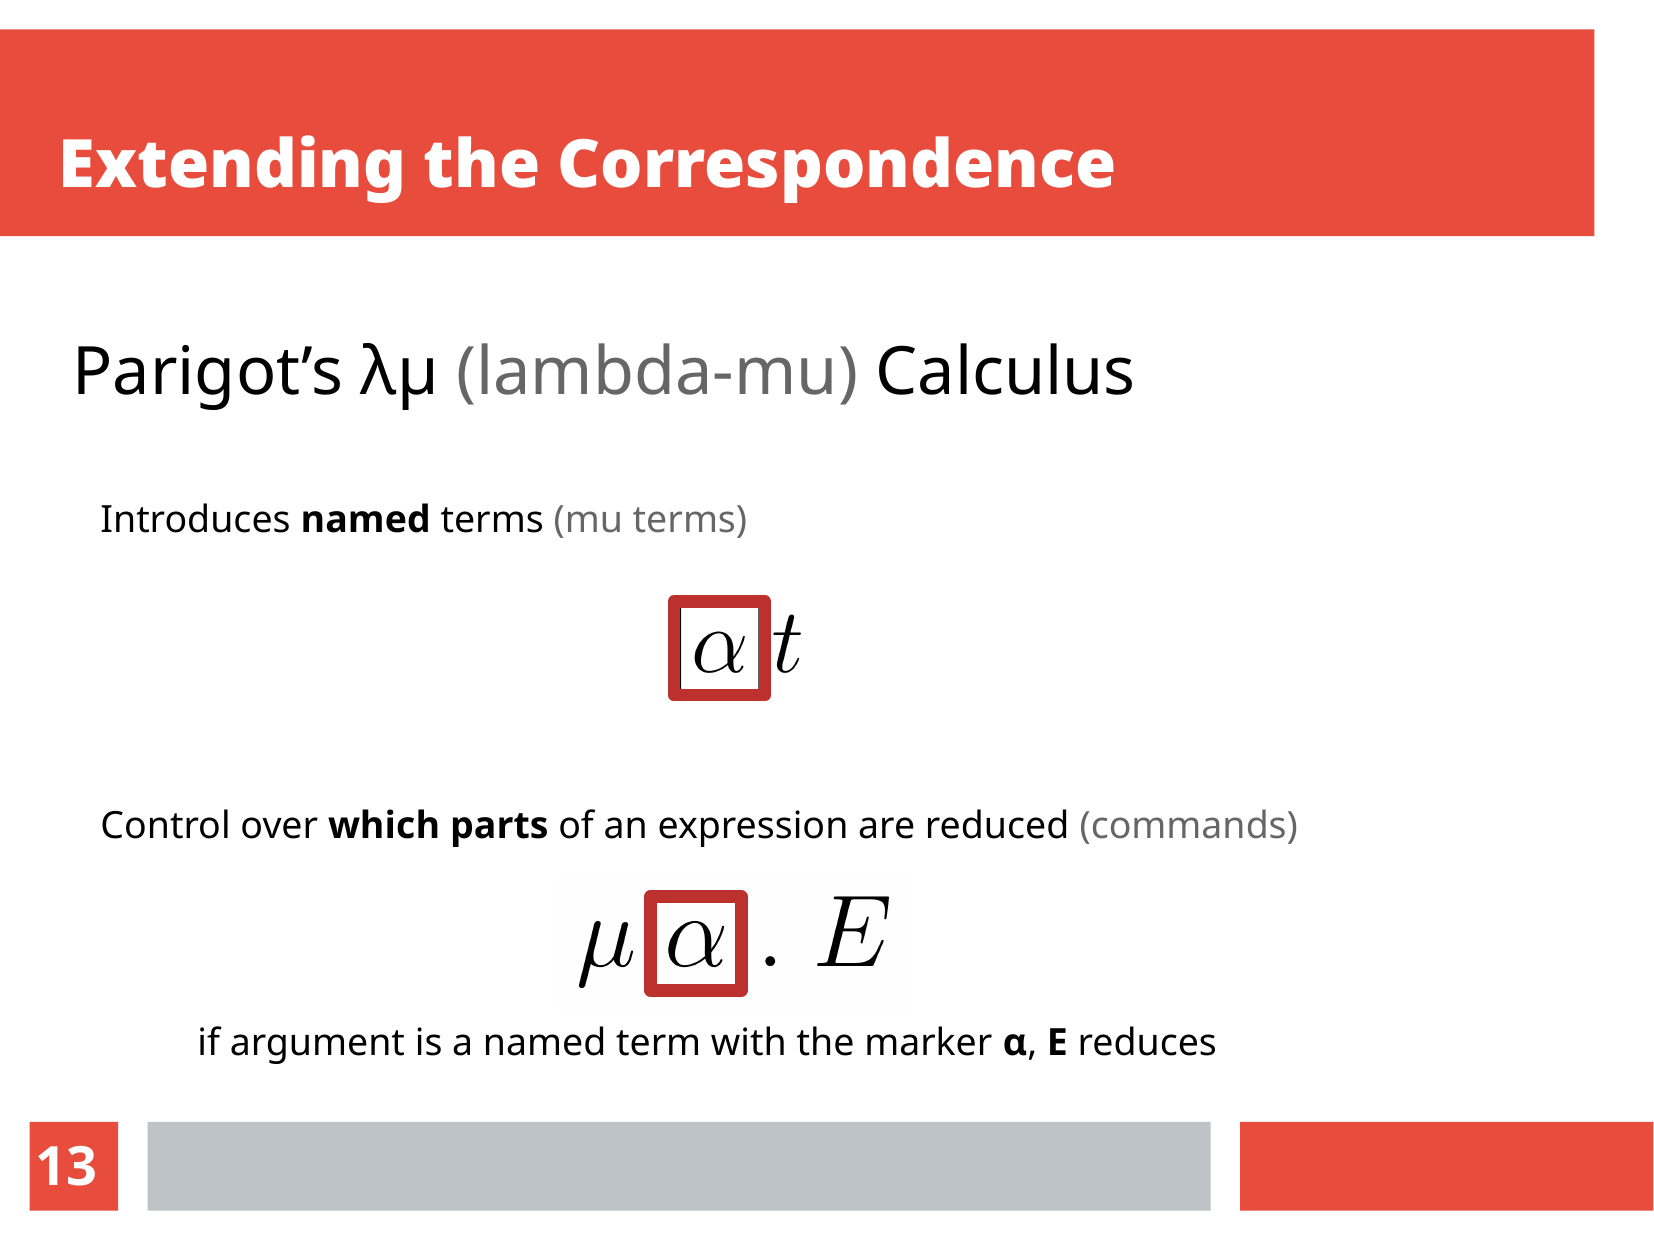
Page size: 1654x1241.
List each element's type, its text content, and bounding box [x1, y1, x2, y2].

text_box if argument is a named term with the marker α, E reduces [182, 1008, 1310, 1067]
text_box 13 [20, 1119, 254, 1210]
text_box Parigot’s λμ (lambda-mu) Calculus [57, 315, 1234, 408]
picture [558, 875, 911, 1008]
picture [659, 583, 821, 716]
text_box Introduces named terms (mu terms) Control over which parts of an expression are reduced (commands) [85, 485, 1412, 805]
title Extending the Correspondence [59, 58, 1595, 207]
